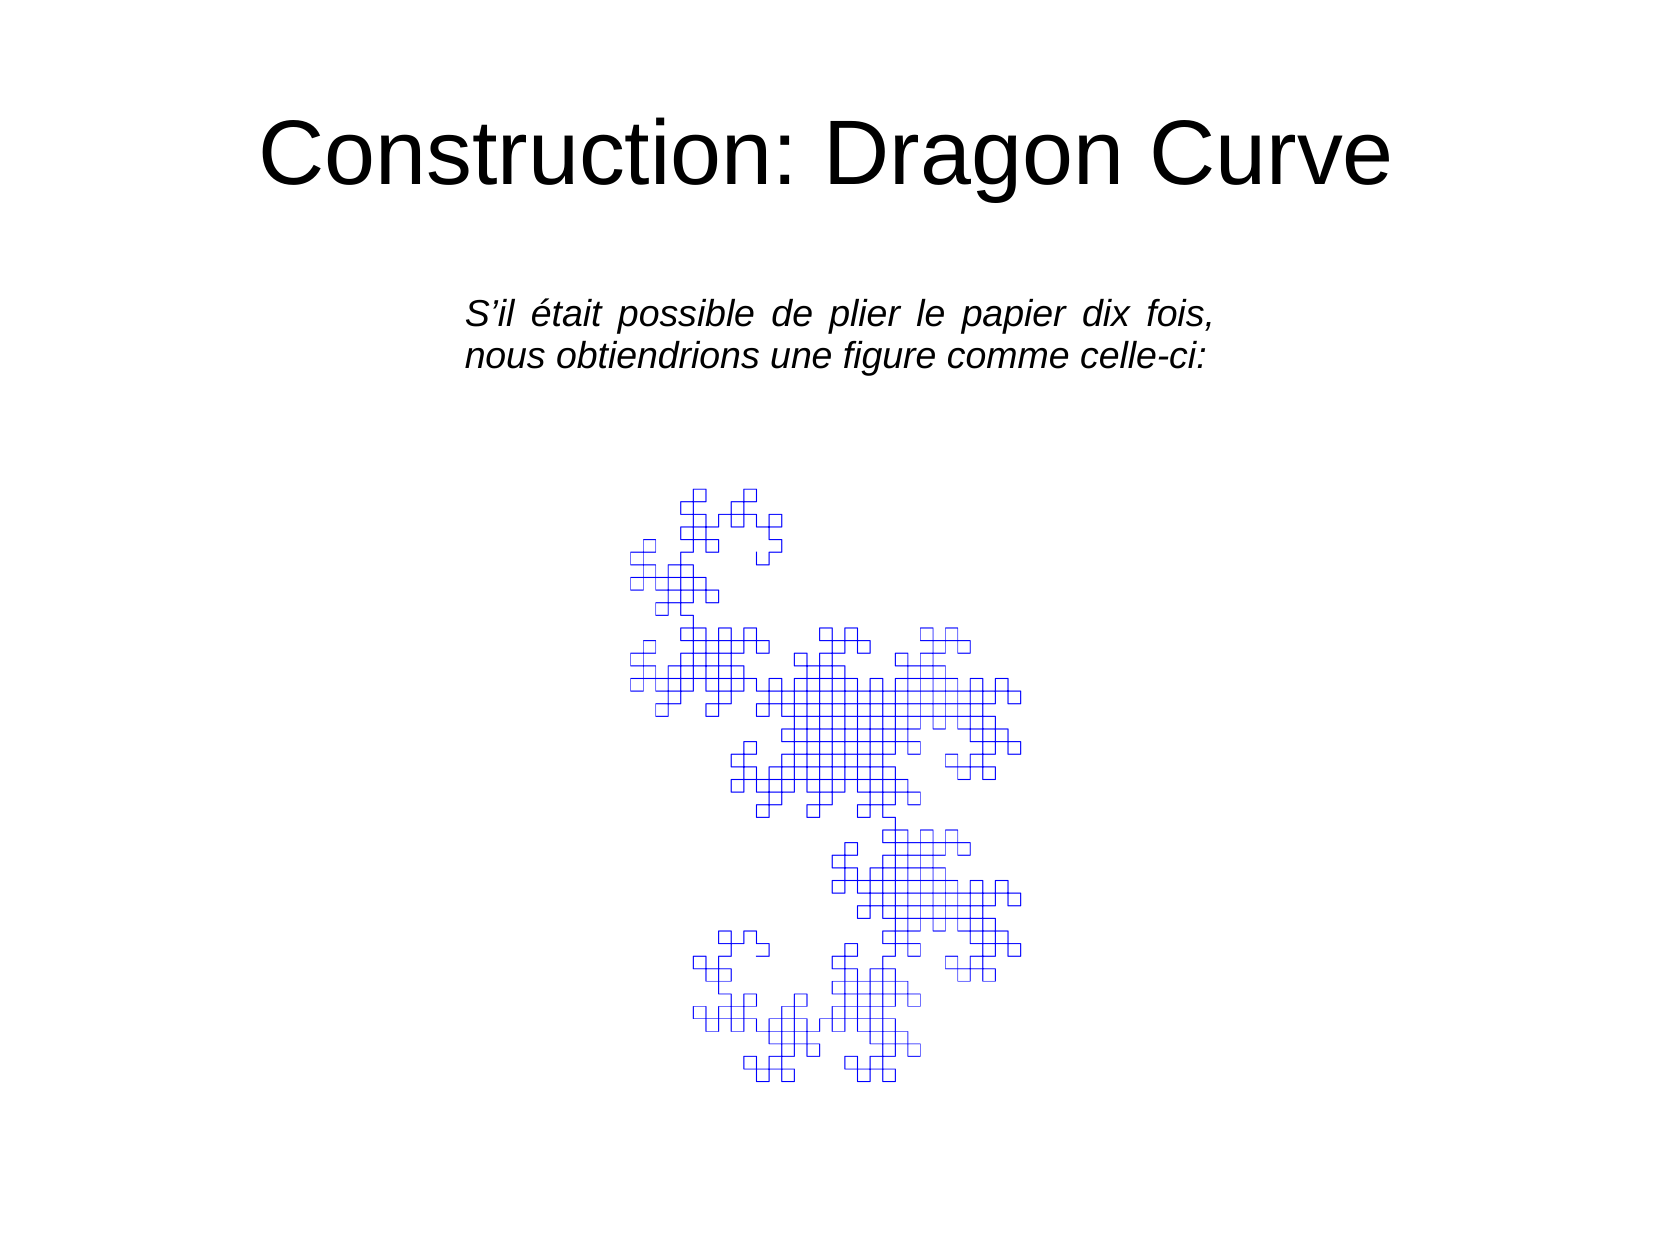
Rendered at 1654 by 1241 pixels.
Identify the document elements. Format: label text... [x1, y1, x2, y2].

text_box S’il était possible de plier le papier dix fois, nous obtiendrions une figure comme celle-ci: [450, 285, 1231, 426]
title Construction: Dragon Curve [82, 49, 1571, 257]
picture [208, 464, 1501, 1204]
